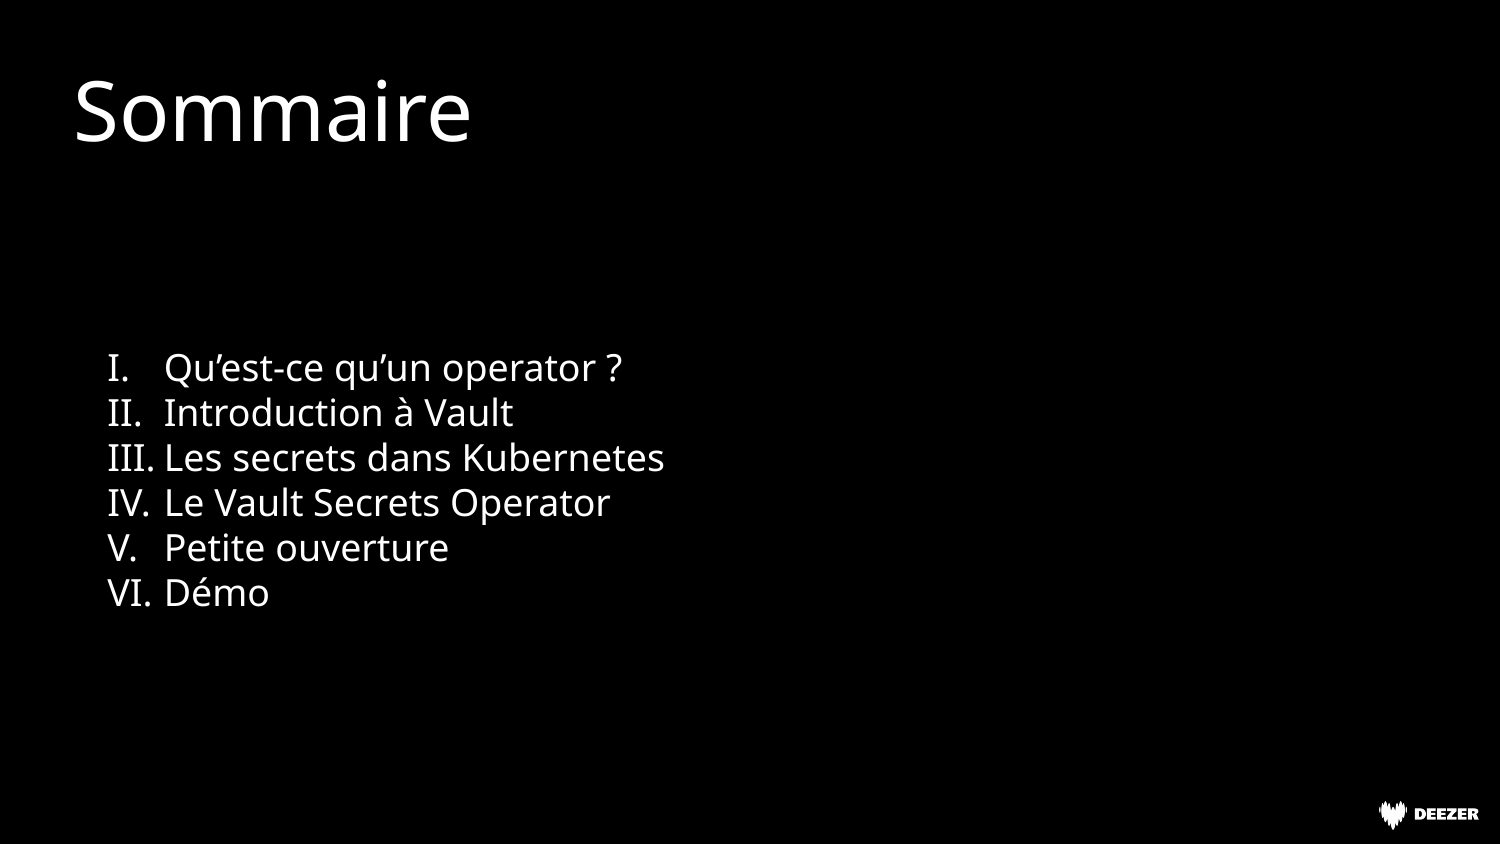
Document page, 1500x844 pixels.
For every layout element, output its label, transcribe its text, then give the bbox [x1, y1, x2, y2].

subtitle Qu’est-ce qu’un operator ? Introduction à Vault Les secrets dans Kubernetes Le Vault Secrets Operator Petite ouverture Démo [73, 329, 1059, 775]
picture [1379, 801, 1479, 830]
title Sommaire [73, 73, 1430, 250]
